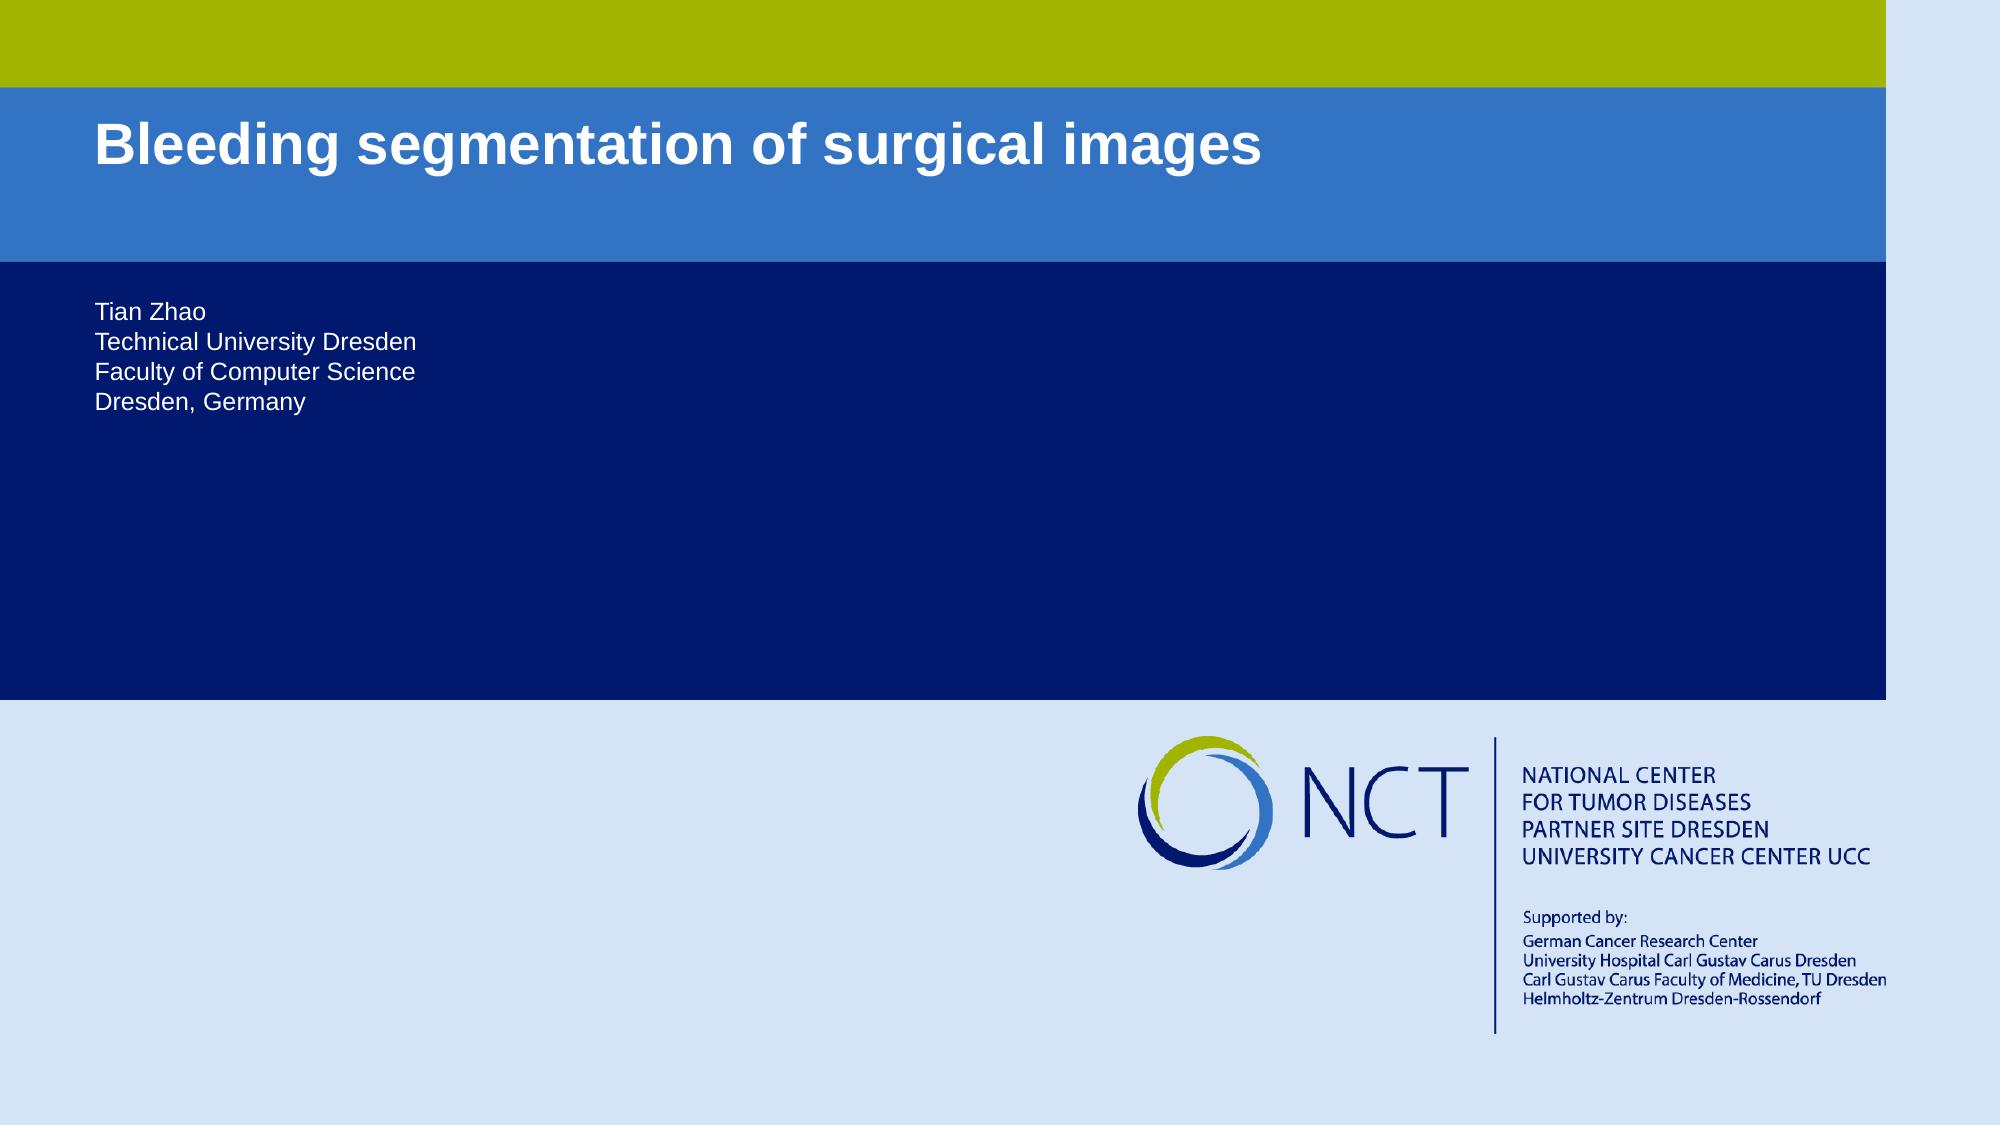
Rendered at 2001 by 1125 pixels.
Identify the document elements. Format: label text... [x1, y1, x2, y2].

picture [1138, 736, 1886, 1034]
title Bleeding segmentation of surgical images [94, 106, 1886, 295]
subtitle Tian Zhao Technical University Dresden Faculty of Computer Science Dresden, Germany [94, 295, 1886, 438]
